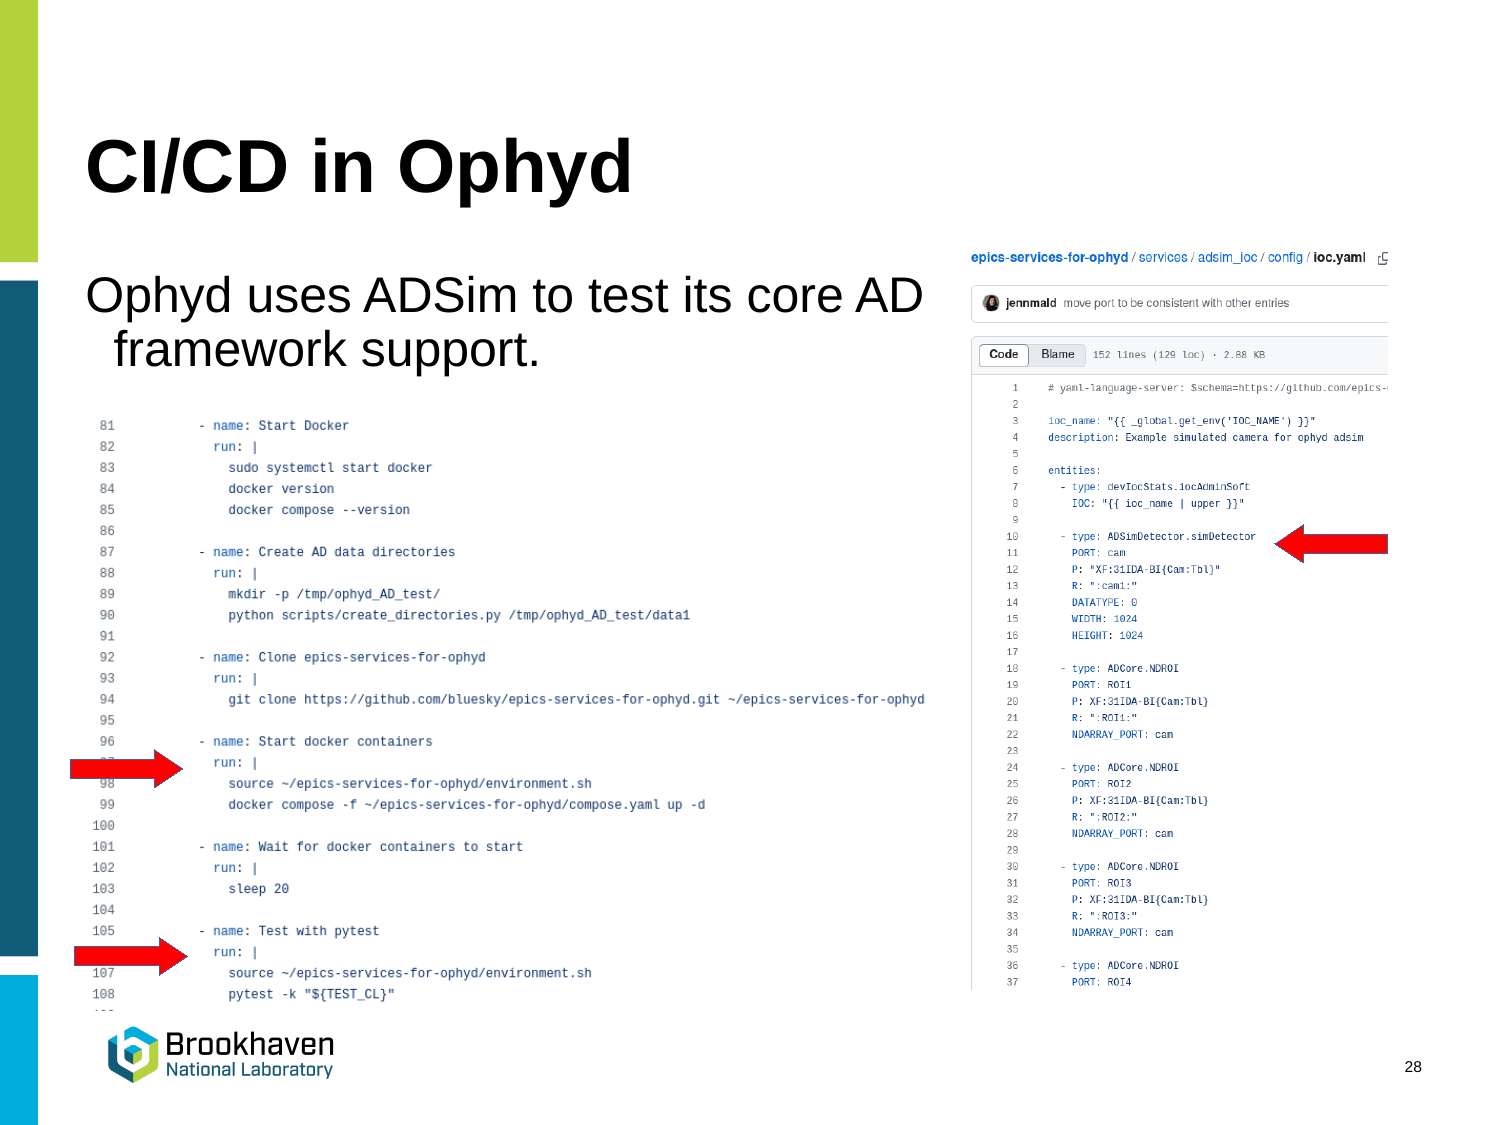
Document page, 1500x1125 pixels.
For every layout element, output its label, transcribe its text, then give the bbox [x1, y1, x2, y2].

text_box [70, 749, 183, 788]
text_box [1274, 524, 1388, 563]
slide_number <number> [1376, 1036, 1430, 1097]
list Ophyd uses ADSim to test its core AD framework support. [70, 261, 961, 338]
text_box [74, 937, 188, 976]
picture [0, 0, 1500, 1125]
title CI/CD in Ophyd [70, 59, 1430, 278]
